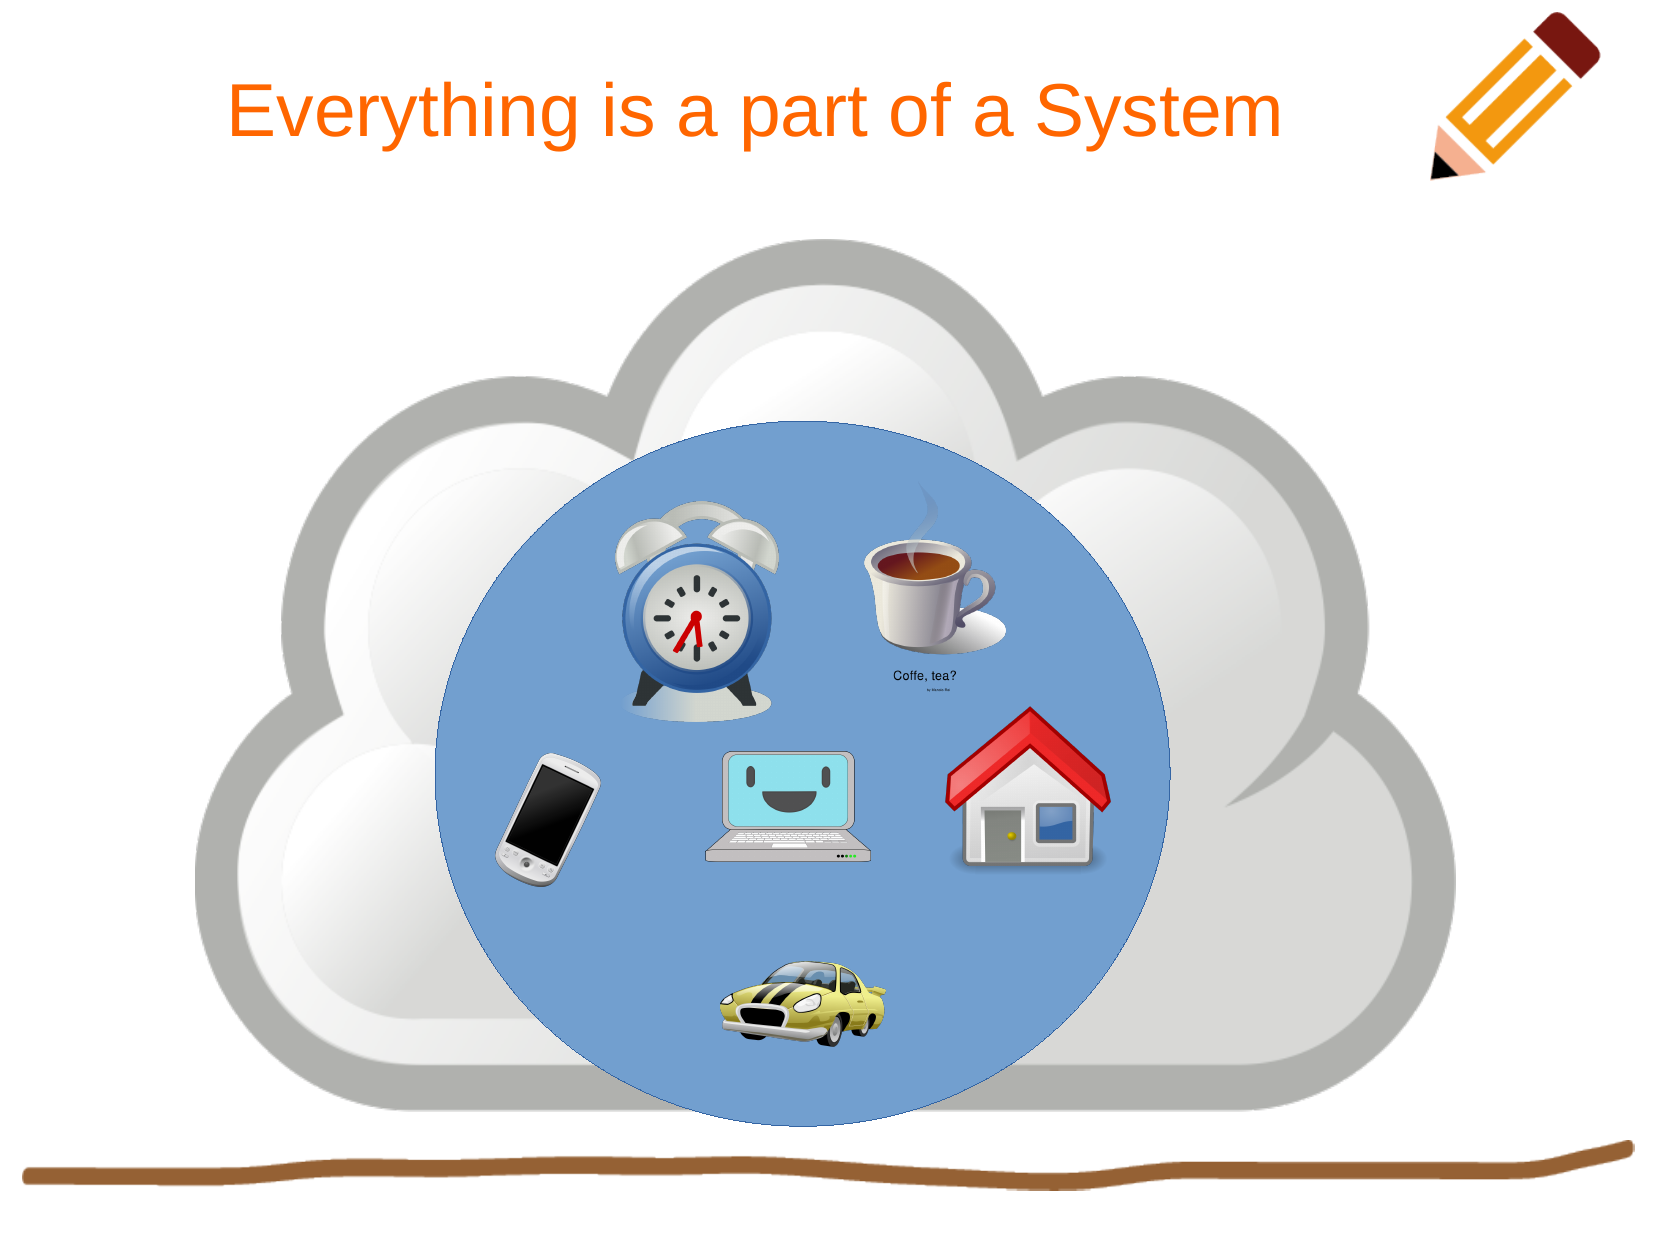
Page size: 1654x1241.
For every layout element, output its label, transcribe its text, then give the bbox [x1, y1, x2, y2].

picture [615, 501, 779, 722]
picture [22, 1140, 1635, 1191]
picture [864, 481, 1006, 692]
text_box [435, 421, 1171, 1127]
picture [945, 706, 1111, 875]
picture [720, 961, 886, 1047]
picture [495, 753, 601, 887]
picture [195, 240, 1456, 1112]
picture [705, 751, 871, 862]
title Everything is a part of a System [82, 49, 1430, 172]
picture [1430, 12, 1601, 181]
